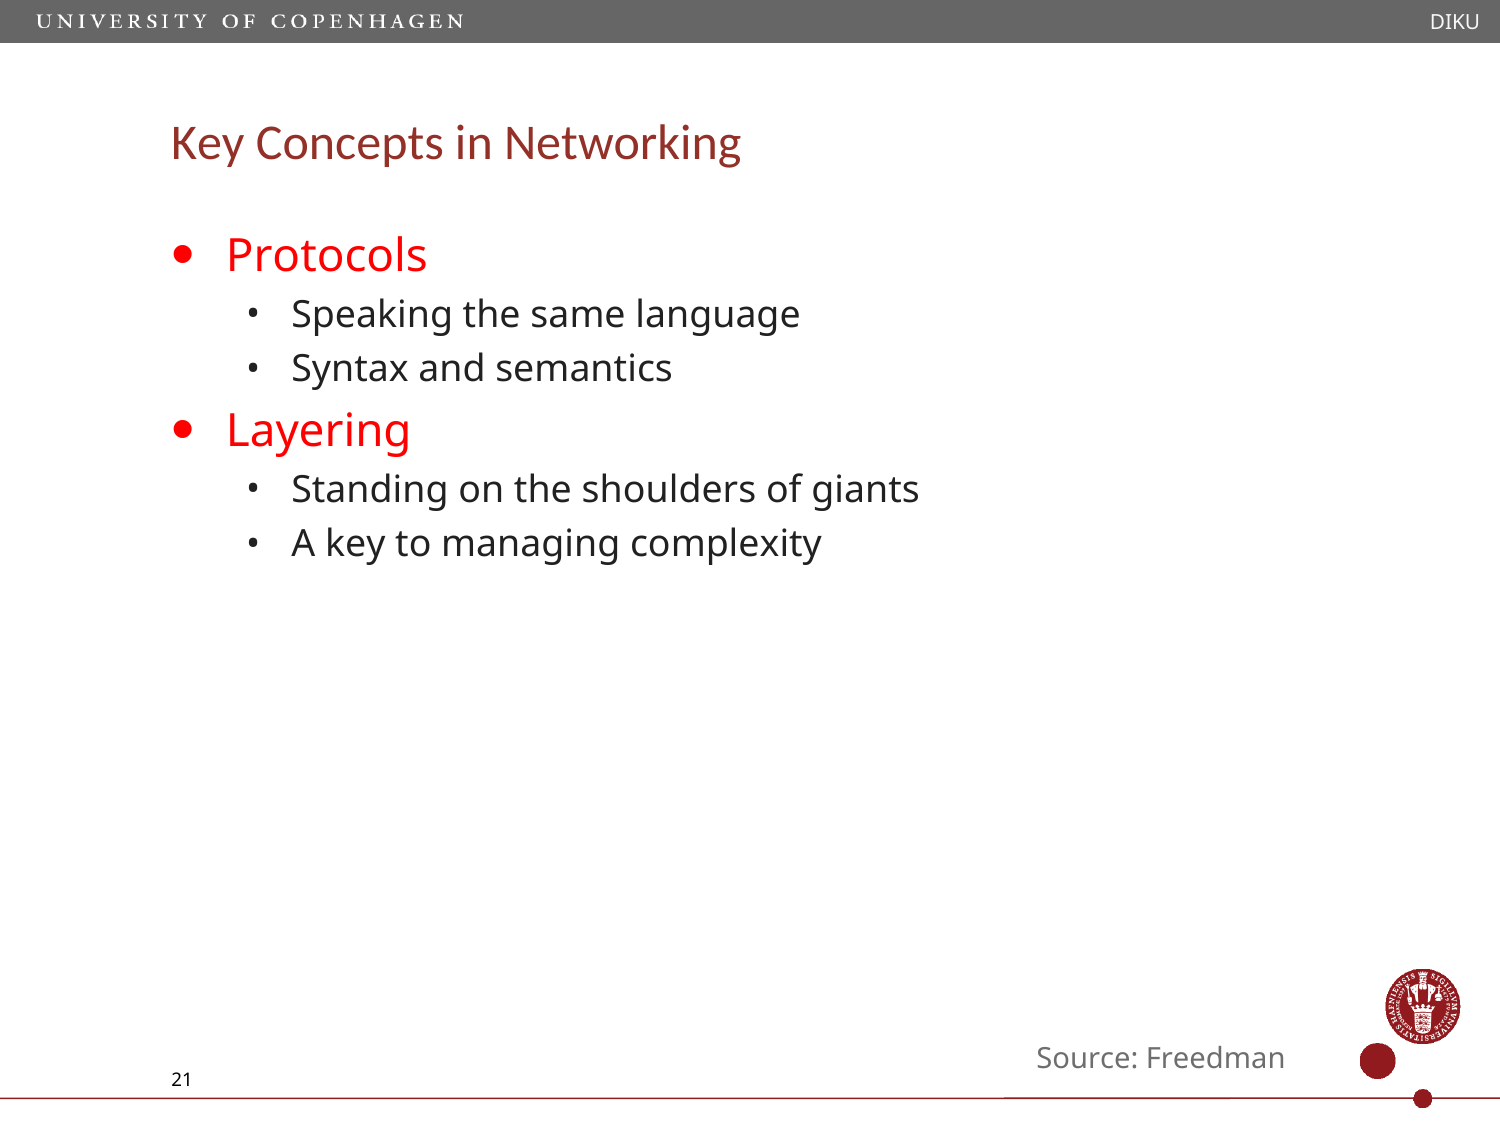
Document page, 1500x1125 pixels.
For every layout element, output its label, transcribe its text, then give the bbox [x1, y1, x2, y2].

text_box Key Concepts in Networking [171, 75, 1329, 171]
text_box DIKU [469, 0, 1495, 43]
picture [0, 910, 1500, 1122]
text_box <number> [171, 1067, 522, 1092]
text_box Source: Freedman [1021, 1031, 1341, 1083]
text_box Protocols Speaking the same language Syntax and semantics Layering Standing on the shoulders of giants A key to managing complexity [171, 225, 1329, 900]
